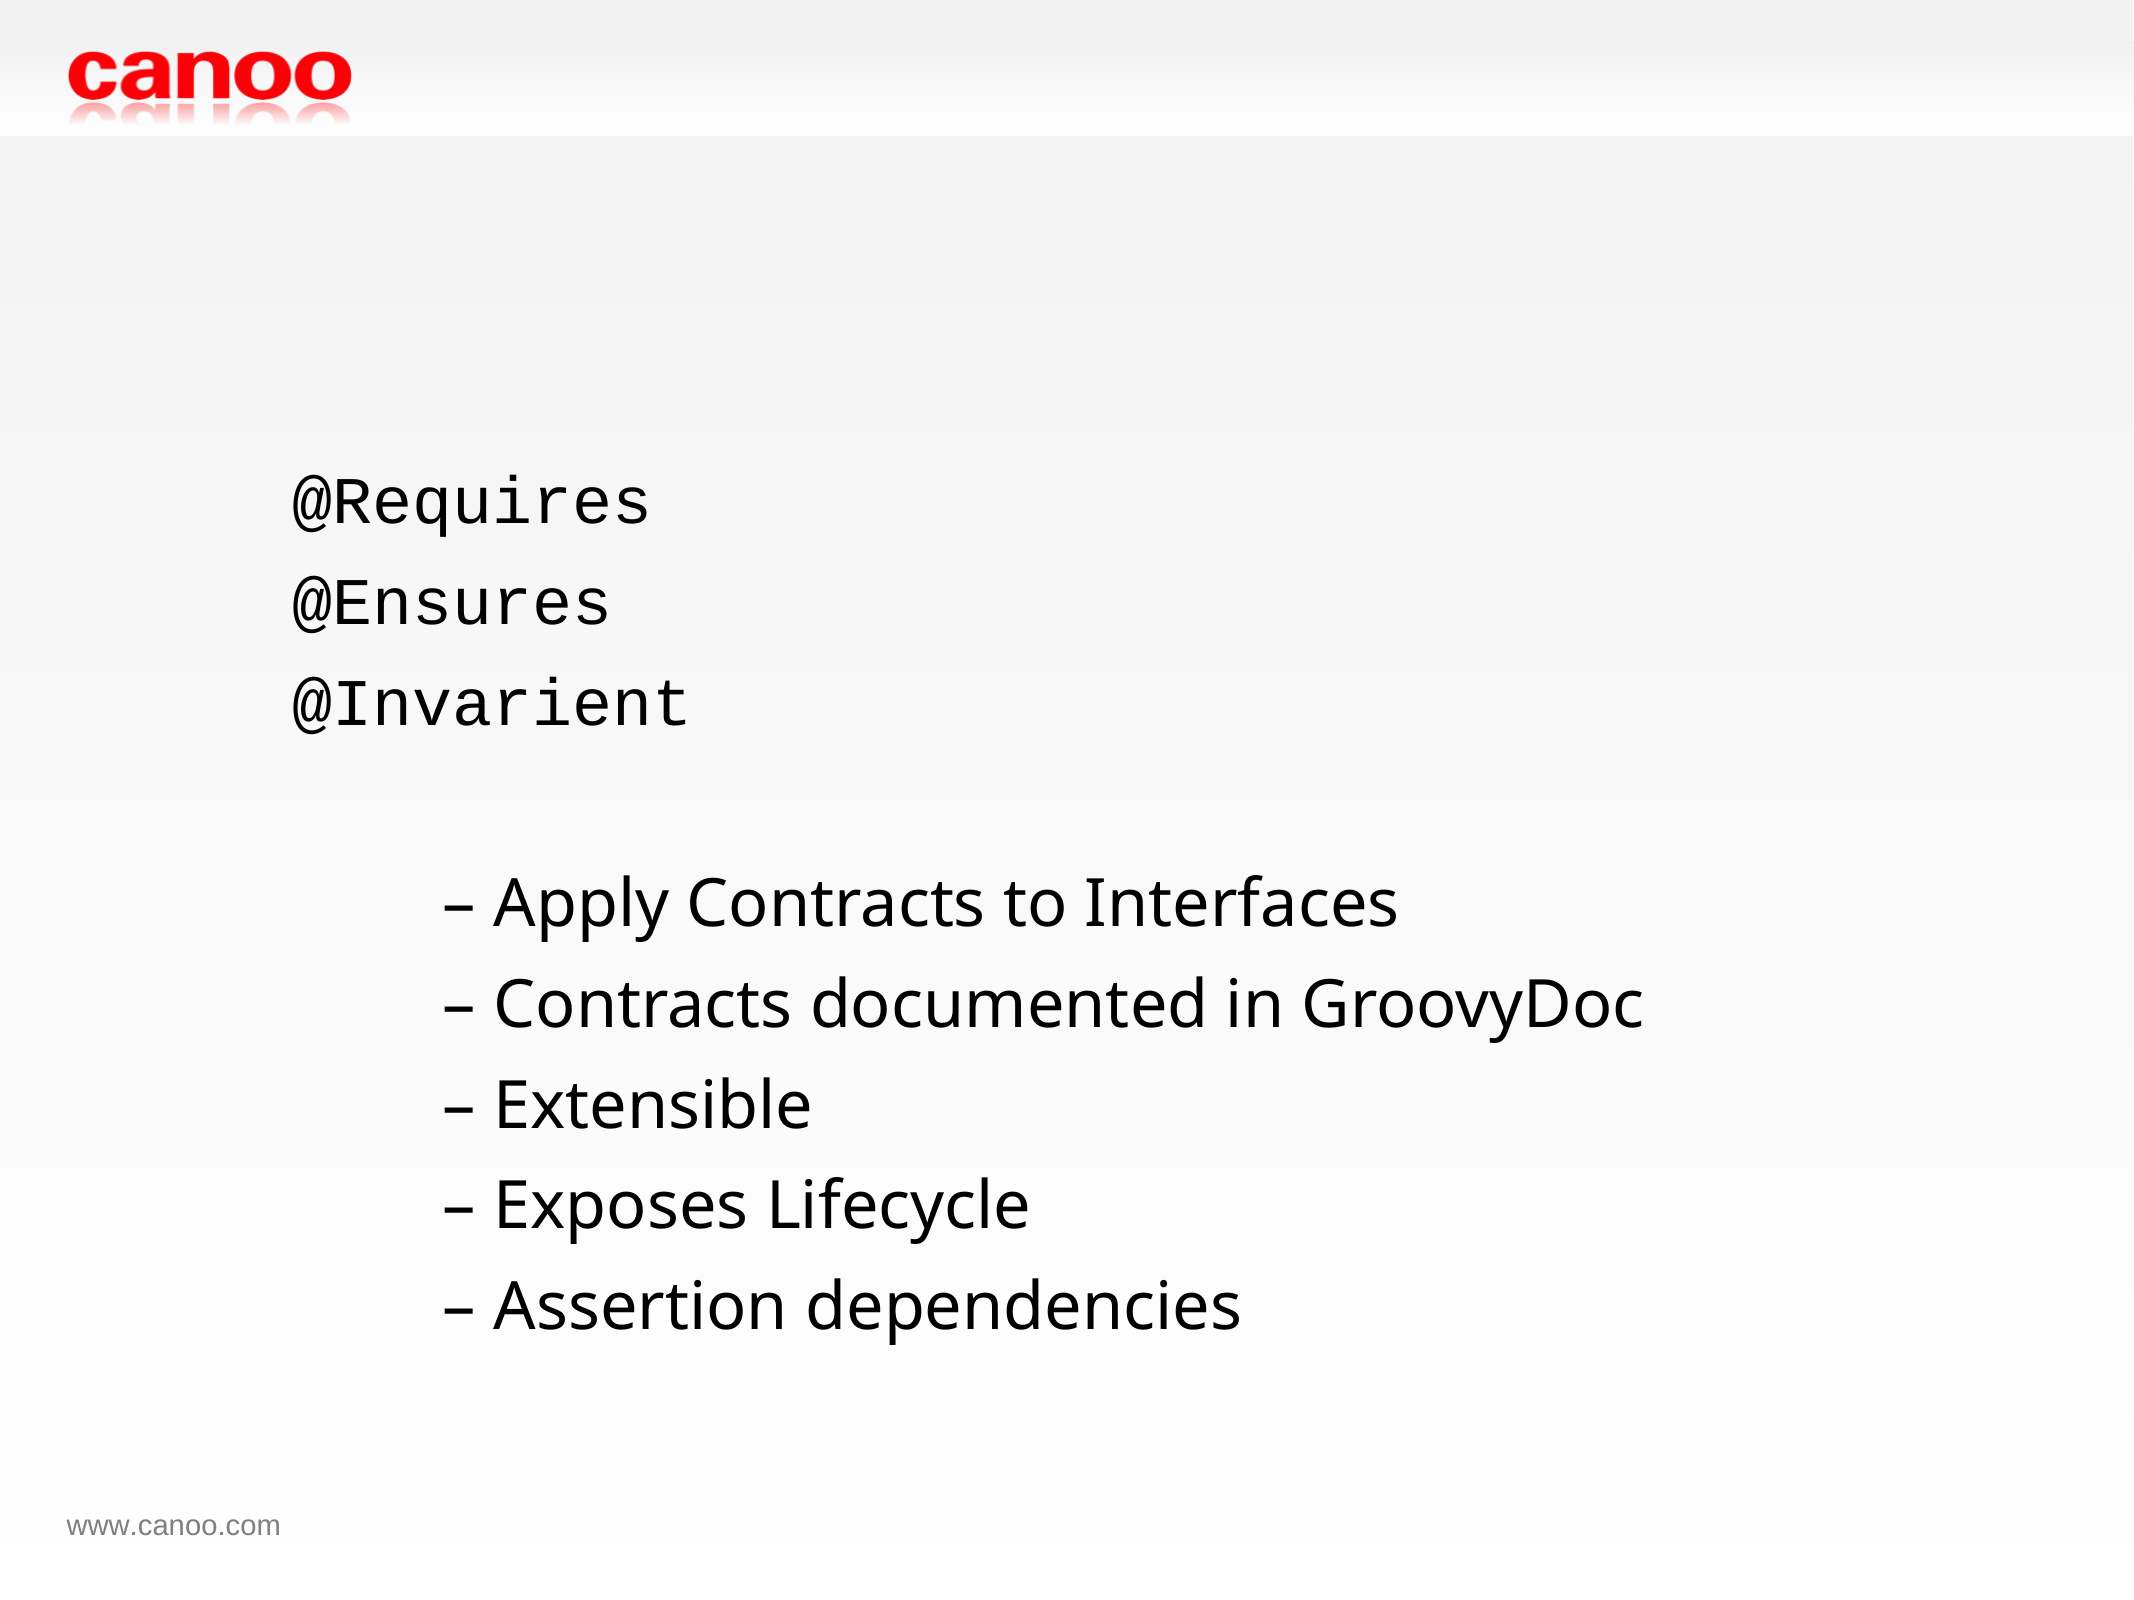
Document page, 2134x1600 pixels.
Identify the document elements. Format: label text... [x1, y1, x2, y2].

picture [65, 48, 353, 154]
subtitle @Requires @Ensures @Invarient – Apply Contracts to Interfaces – Contracts documented in GroovyDoc – Extensible – Exposes Lifecycle – Assertion dependencies [292, 337, 1841, 1463]
